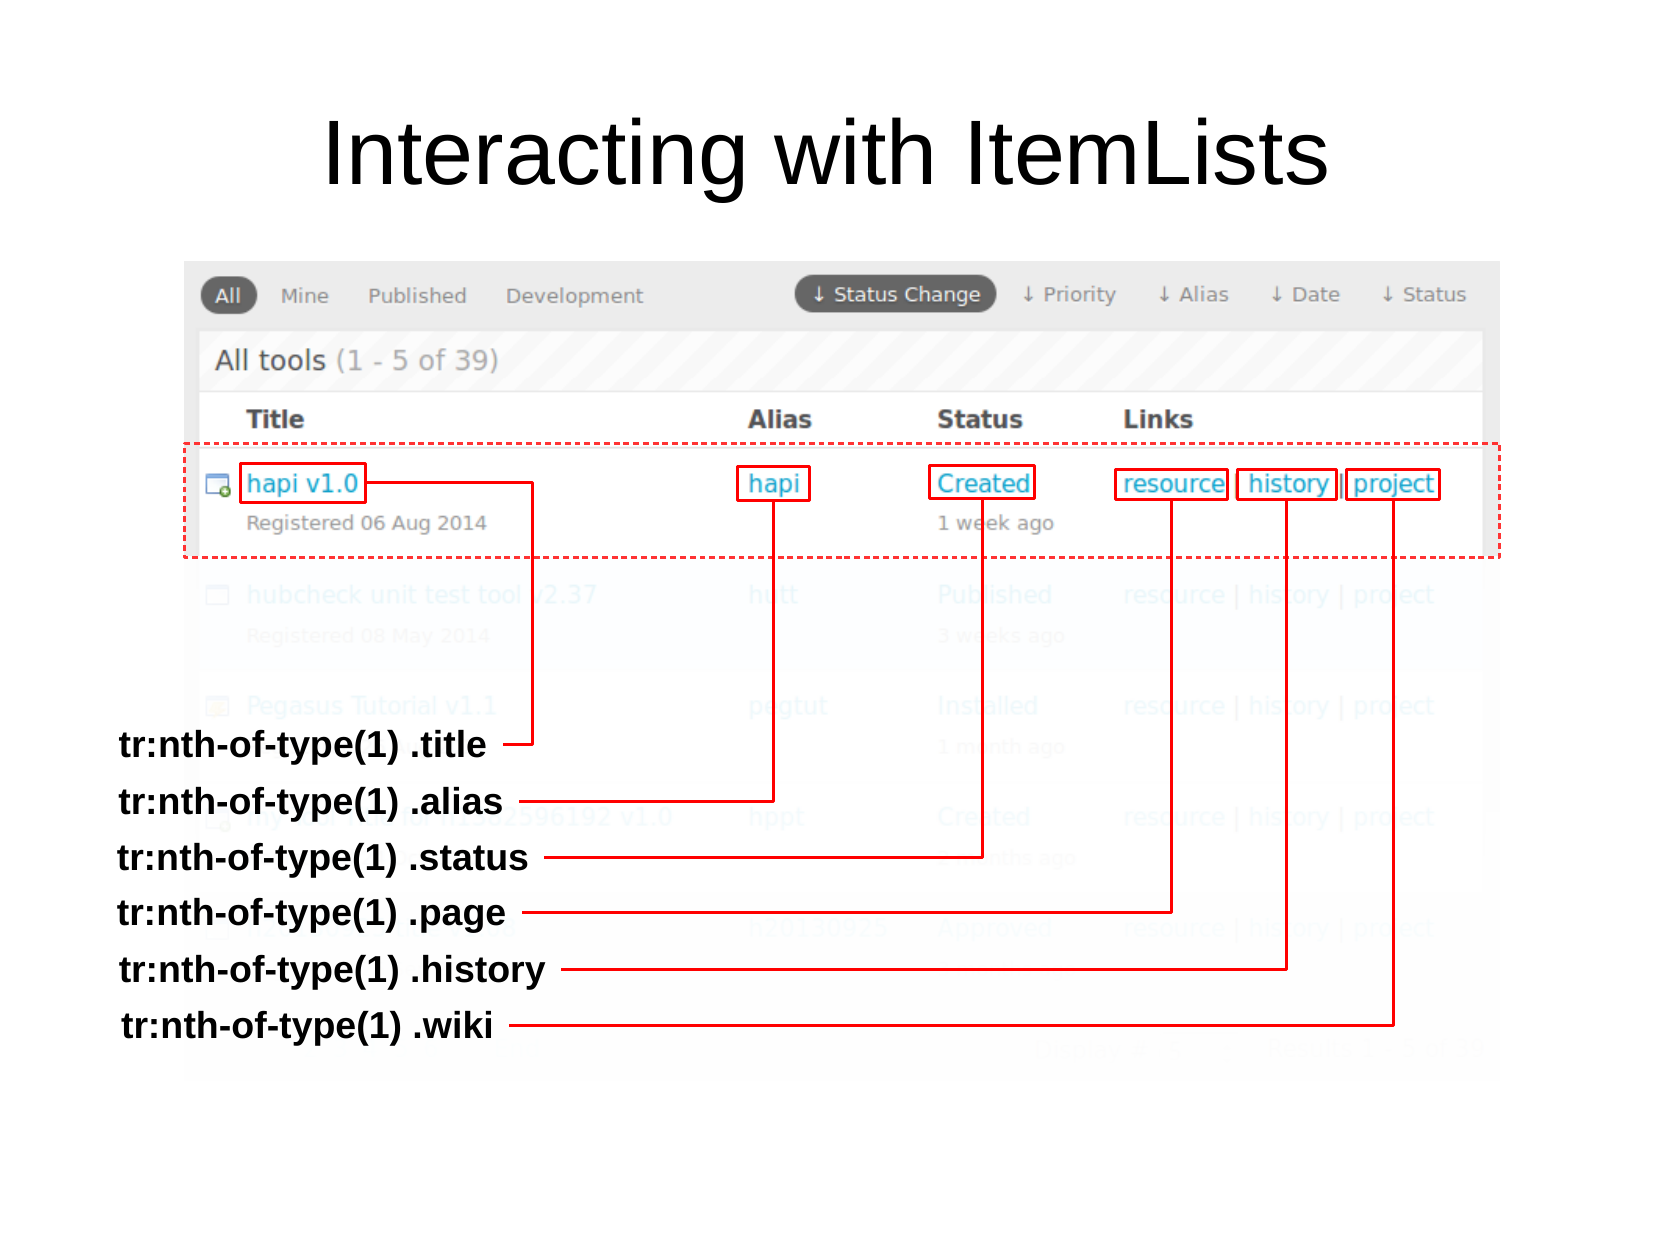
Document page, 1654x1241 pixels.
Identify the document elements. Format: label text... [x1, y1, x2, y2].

text_box [184, 556, 531, 743]
text_box [184, 556, 1500, 1111]
text_box [510, 556, 1392, 1024]
text_box tr:nth-of-type(1) .status [102, 828, 545, 886]
picture [1117, 471, 1226, 498]
text_box [519, 556, 981, 856]
picture [1348, 471, 1438, 498]
text_box tr:nth-of-type(1) .wiki [106, 997, 510, 1054]
picture [739, 468, 808, 499]
text_box tr:nth-of-type(1) .page [102, 884, 522, 942]
picture [242, 465, 364, 501]
text_box [522, 556, 1170, 911]
text_box tr:nth-of-type(1) .history [103, 940, 562, 998]
text_box tr:nth-of-type(1) .title [103, 716, 503, 773]
text_box [503, 556, 772, 800]
text_box [522, 556, 1285, 968]
picture [184, 261, 1500, 556]
title Interacting with ItemLists [82, 49, 1571, 257]
text_box tr:nth-of-type(1) .alias [103, 773, 519, 828]
picture [931, 467, 1033, 497]
picture [1239, 471, 1335, 498]
